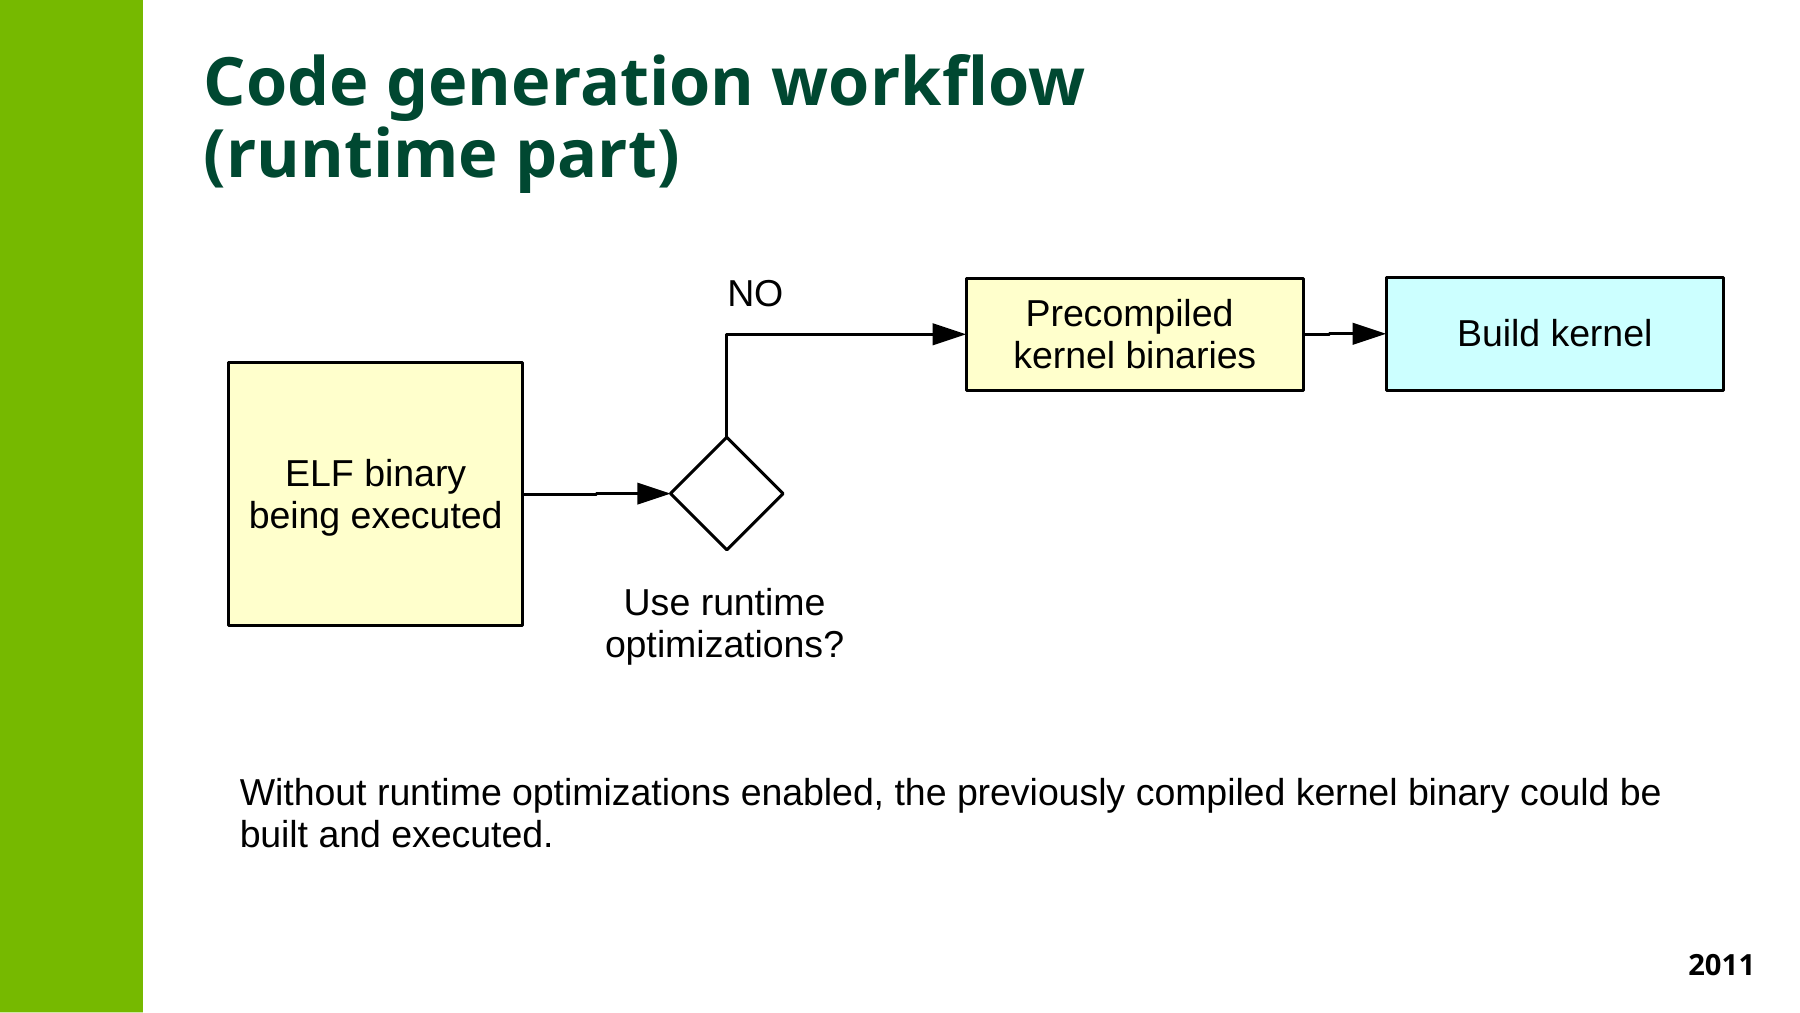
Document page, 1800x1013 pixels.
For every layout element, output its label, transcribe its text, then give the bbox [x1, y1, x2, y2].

text_box ELF binary being executed [228, 362, 523, 626]
text_box Precompiled kernel binaries [966, 278, 1304, 391]
title Code generation workflow (runtime part) [188, 40, 1733, 211]
text_box NO [712, 264, 799, 322]
text_box Use runtime optimizations? [590, 574, 859, 674]
text_box Build kernel [1386, 277, 1724, 391]
text_box Without runtime optimizations enabled, the previously compiled kernel binary could be built and executed. [225, 764, 1727, 915]
